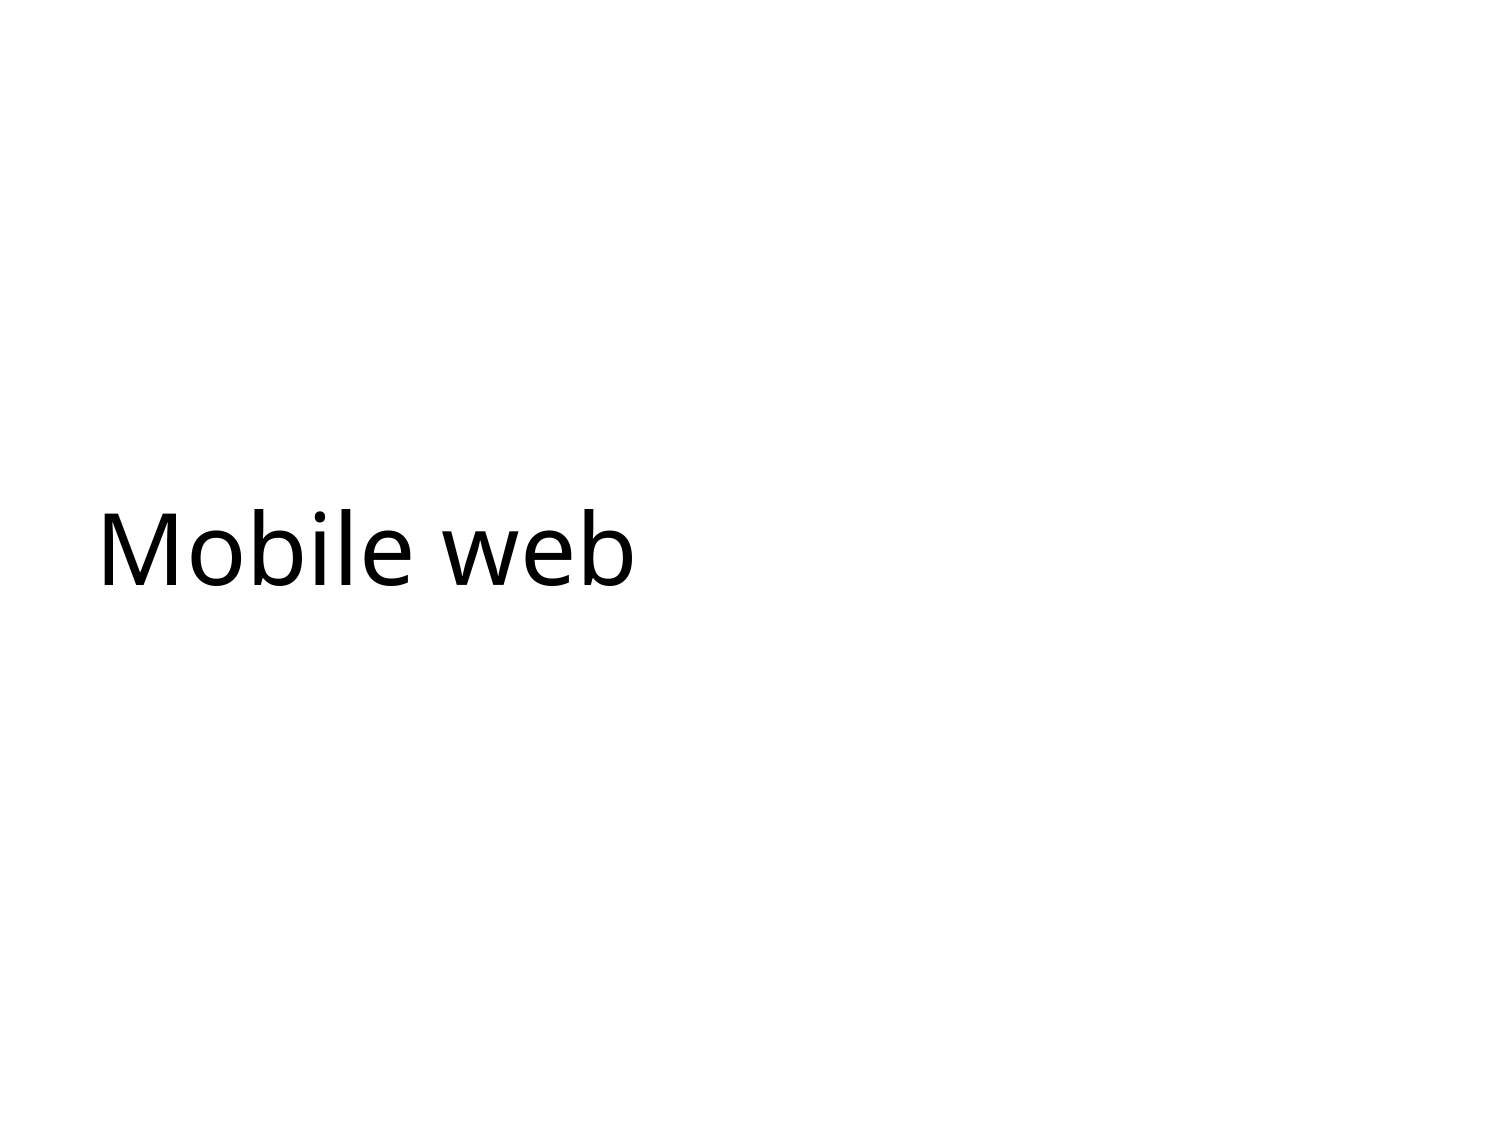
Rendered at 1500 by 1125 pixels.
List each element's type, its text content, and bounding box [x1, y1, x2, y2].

title Mobile web [80, 98, 1125, 994]
